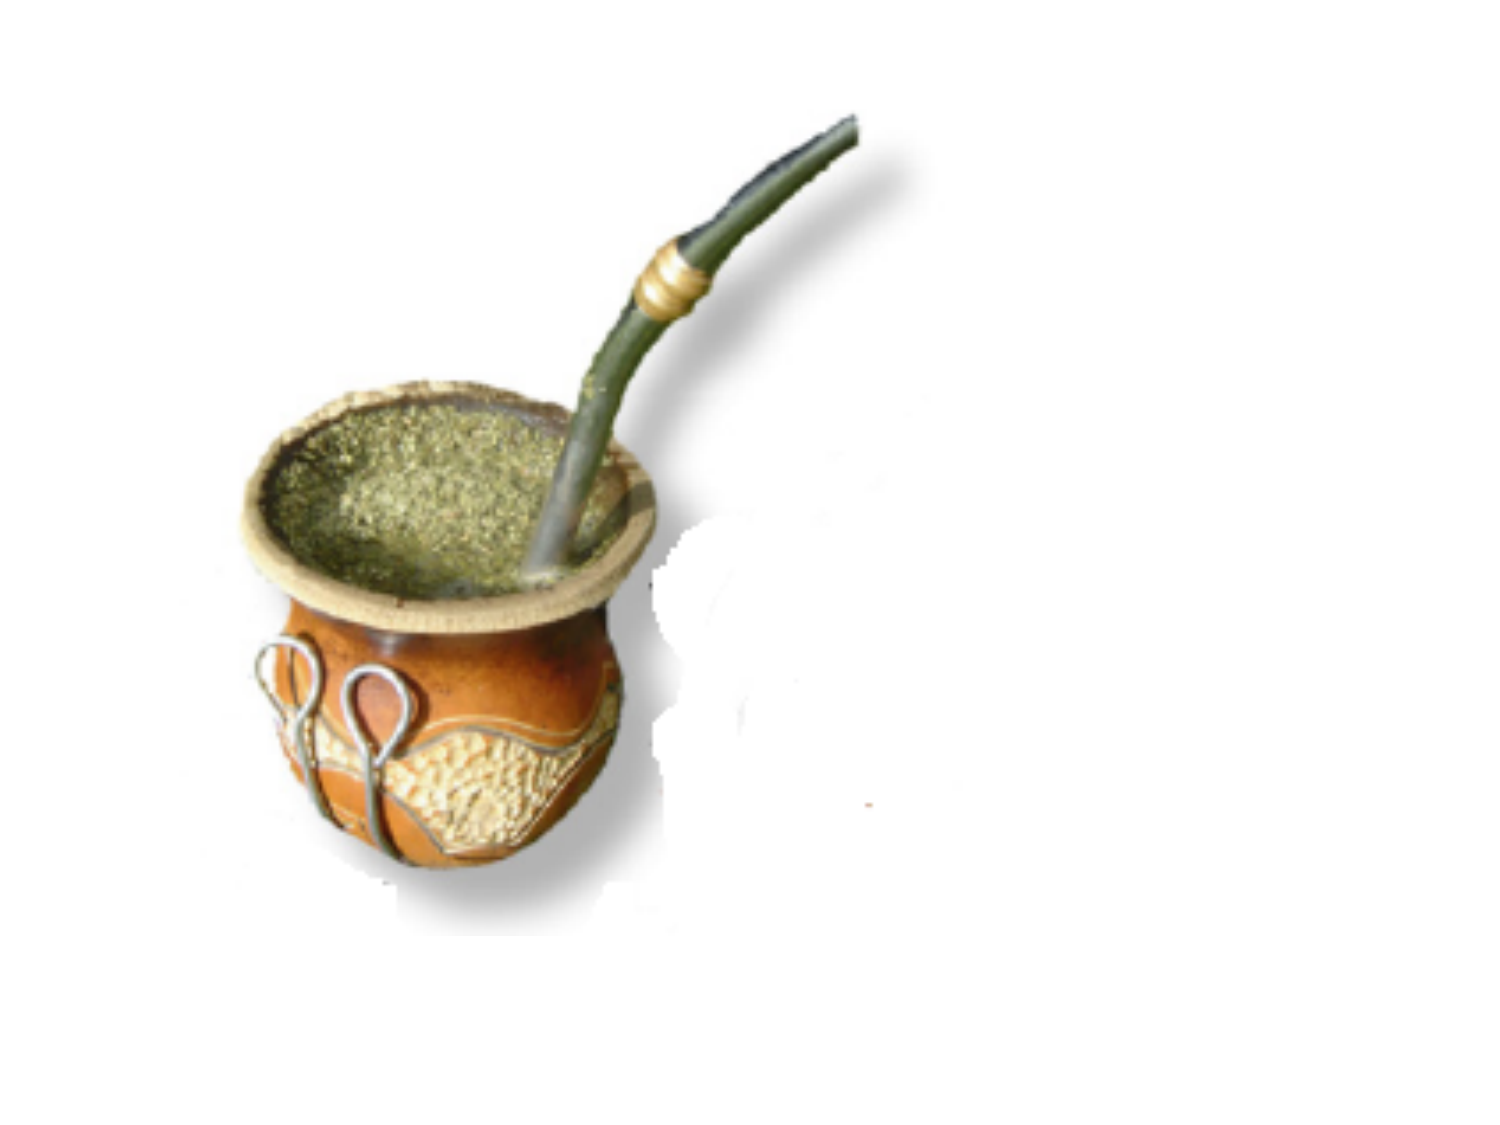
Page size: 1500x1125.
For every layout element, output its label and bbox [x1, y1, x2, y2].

picture [171, 66, 966, 936]
